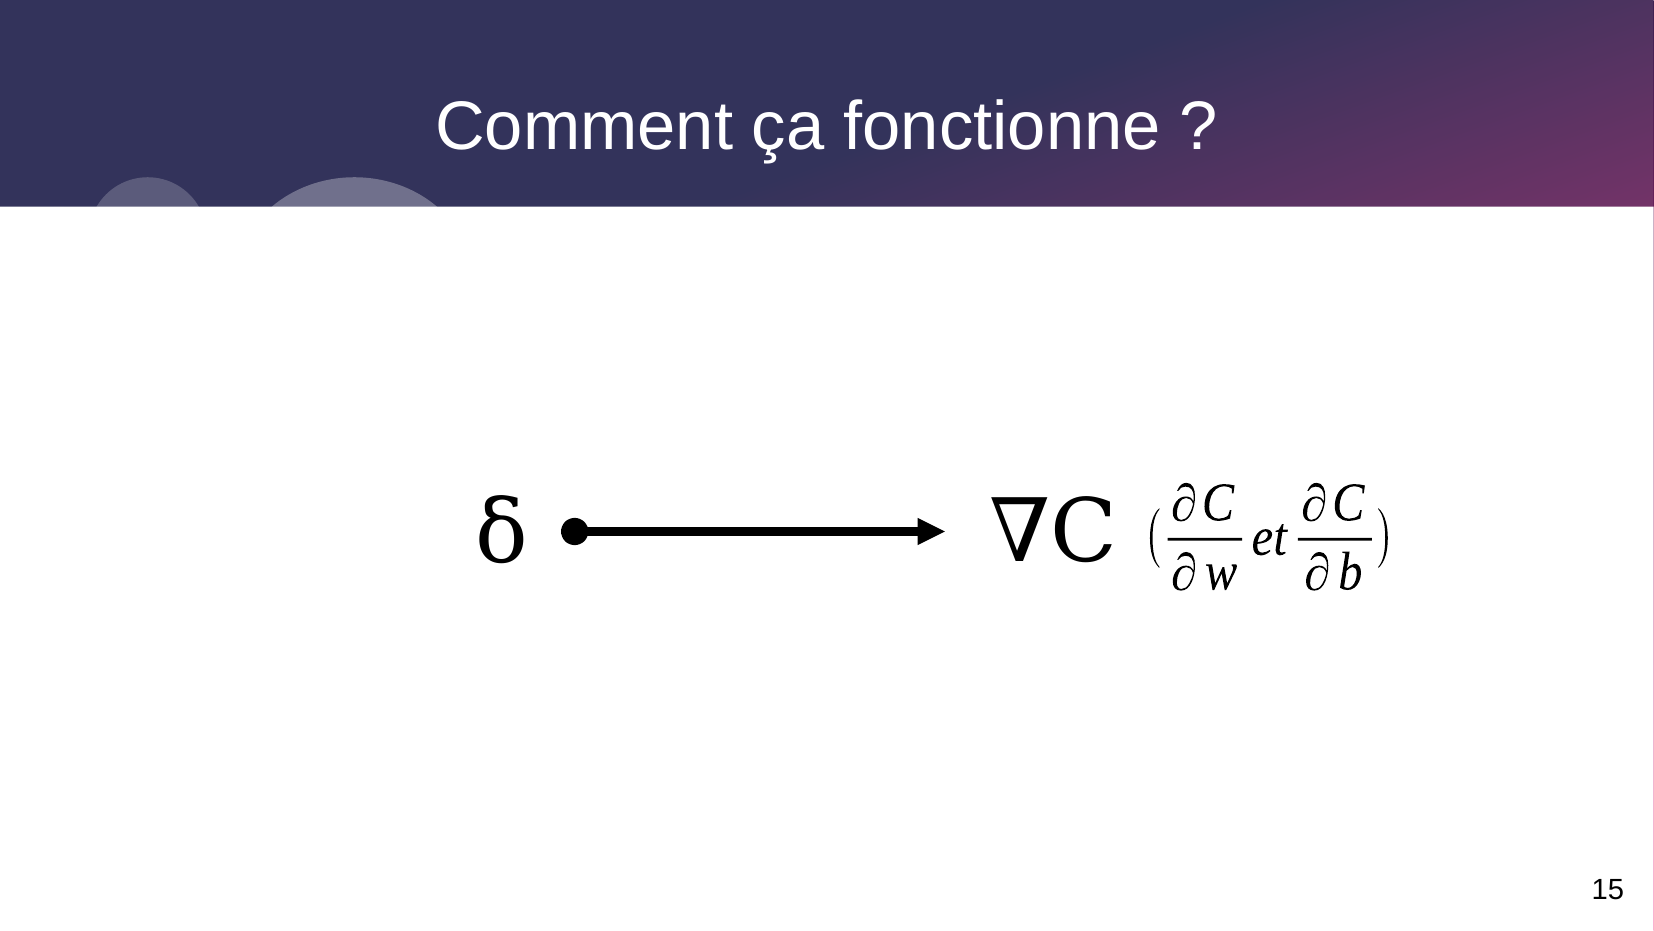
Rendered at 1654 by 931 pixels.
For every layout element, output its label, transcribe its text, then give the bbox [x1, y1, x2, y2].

text_box [1306, 551, 1329, 591]
text_box [1275, 524, 1288, 556]
text_box [1172, 482, 1195, 522]
text_box [1340, 551, 1361, 591]
text_box [1334, 484, 1365, 521]
text_box δ [460, 473, 562, 591]
text_box [1206, 564, 1237, 591]
text_box [1302, 482, 1326, 522]
text_box [1204, 484, 1235, 521]
text_box [1167, 537, 1243, 541]
title Comment ça fonctionne ? [88, 44, 1565, 207]
text_box [1253, 529, 1273, 556]
text_box ∇C [974, 472, 1133, 590]
text_box [1149, 508, 1160, 568]
text_box [1172, 551, 1195, 591]
text_box [1378, 508, 1388, 568]
text_box [1297, 537, 1372, 541]
